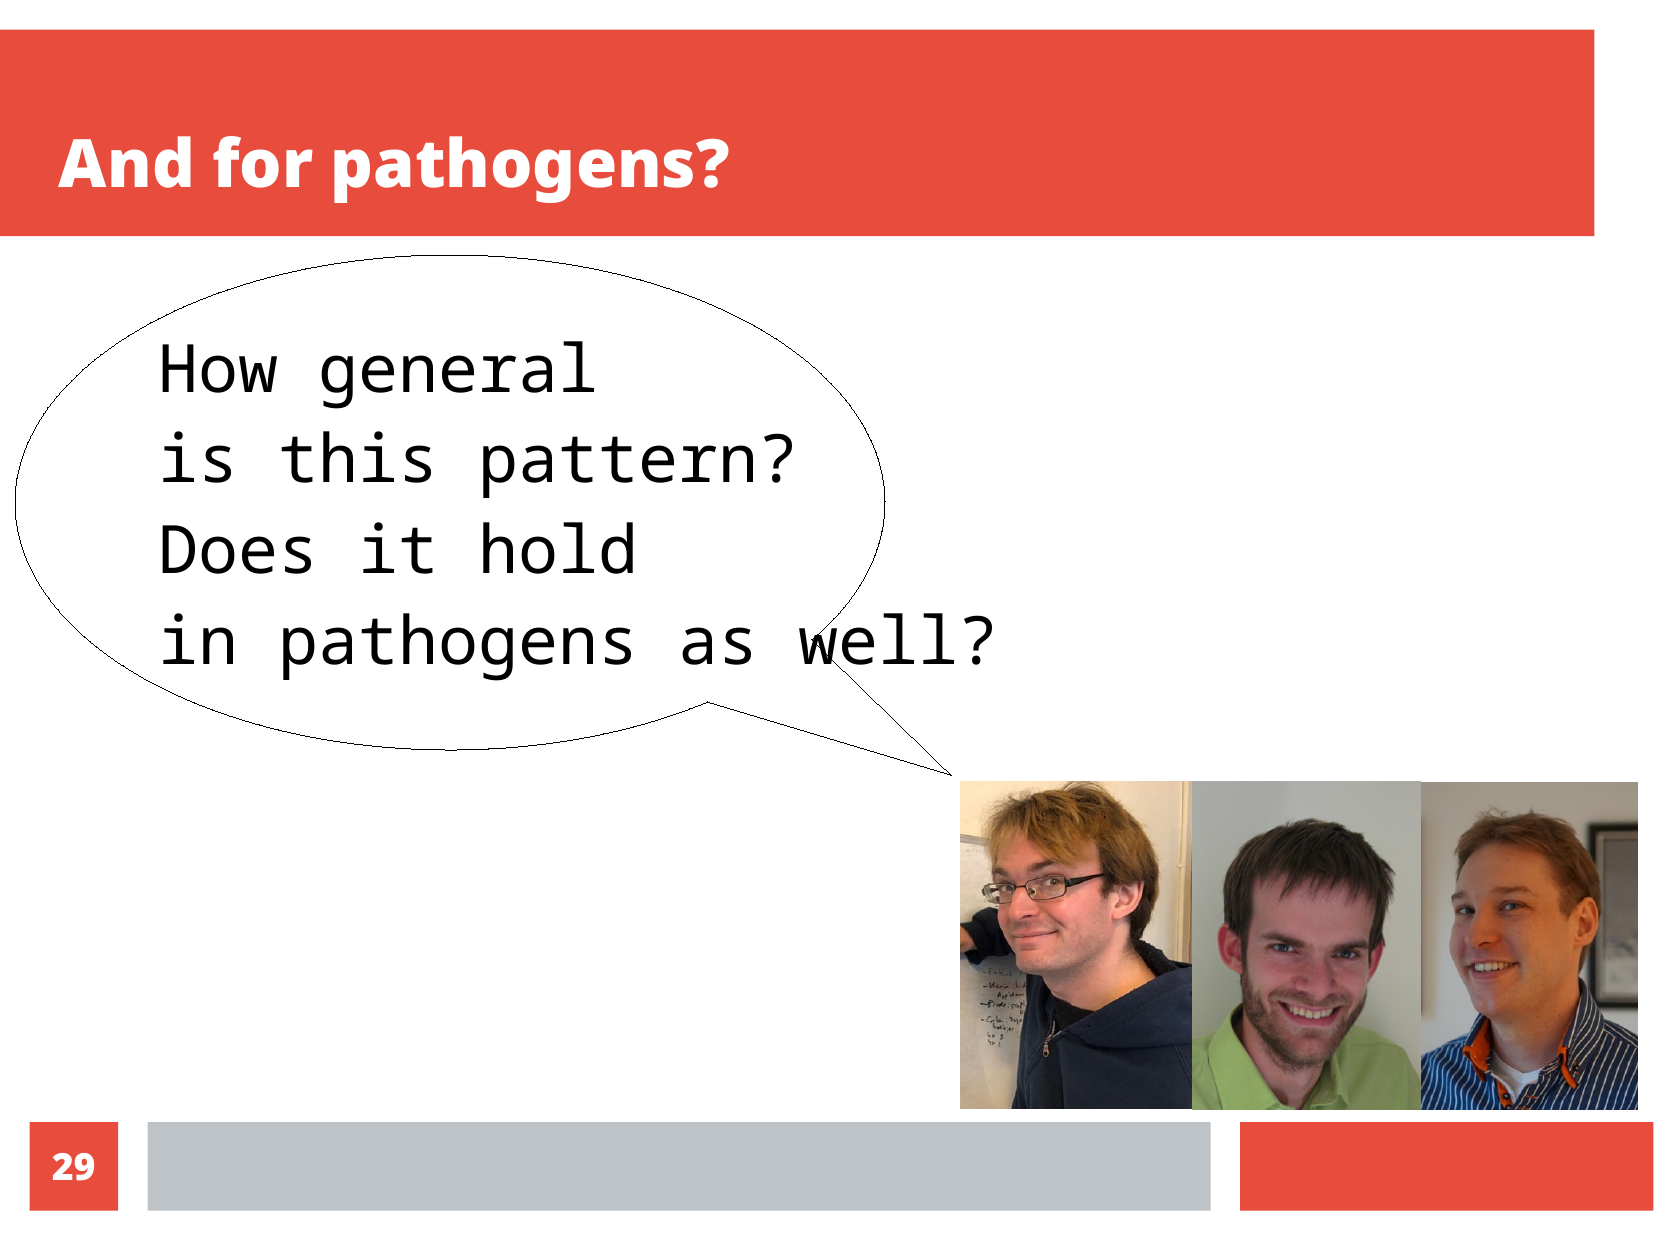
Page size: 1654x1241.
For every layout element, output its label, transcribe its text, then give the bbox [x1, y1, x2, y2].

picture [960, 781, 1638, 1111]
text_box How general is this pattern? Does it hold in pathogens as well? [15, 255, 952, 776]
title And for pathogens? [59, 59, 1595, 207]
